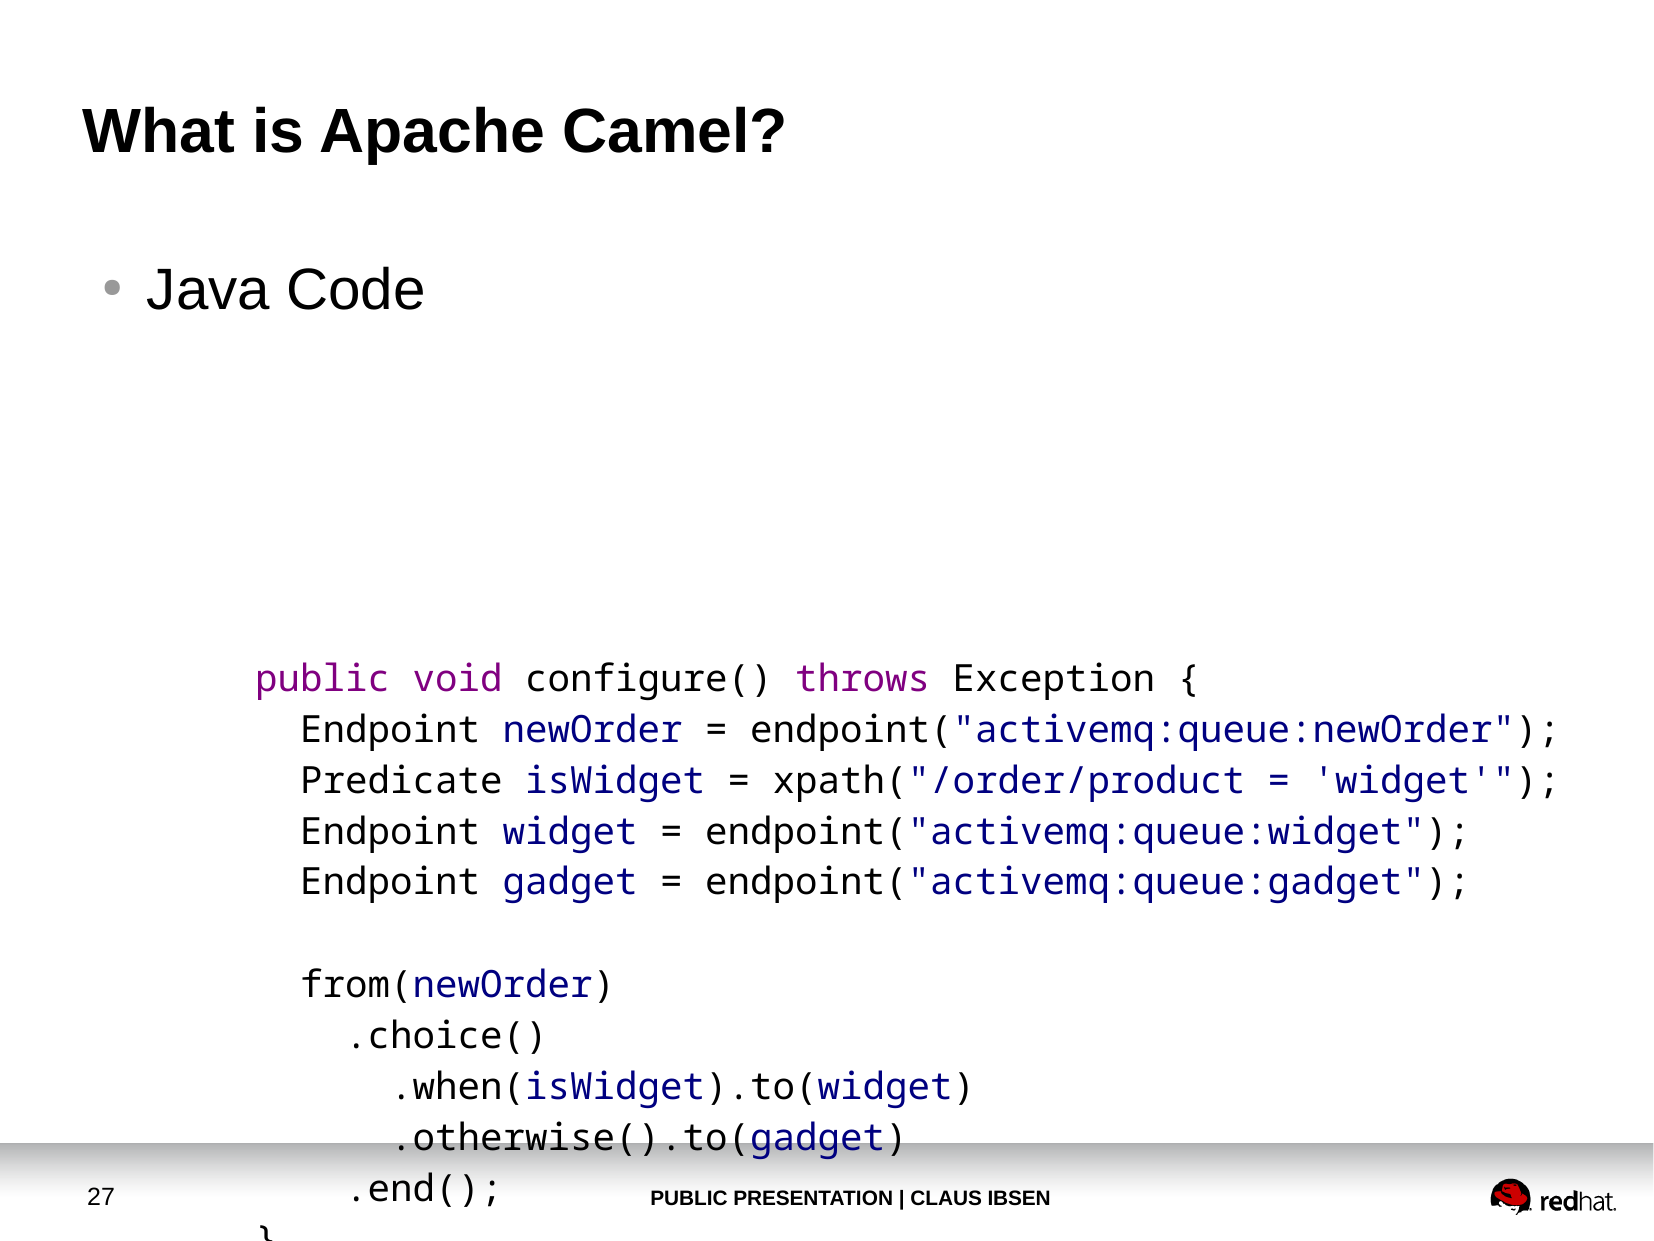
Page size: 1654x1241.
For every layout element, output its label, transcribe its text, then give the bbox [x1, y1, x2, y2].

title What is Apache Camel? [82, 37, 1571, 226]
picture [418, 1183, 428, 1199]
text_box public void configure() throws Exception { Endpoint newOrder = endpoint("activemq:queue:newOrder"); Predicate isWidget = xpath("/order/product = 'widget'"); Endpoint widget = endpoint("activemq:queue:widget"); Endpoint gadget = endpoint("activemq:queue:gadget"); from(newOrder) .choice() .when(isWidget).to(widget) .otherwise().to(gadget) .end(); } [195, 337, 1580, 1180]
picture [0, 1143, 1654, 1241]
list Java Code [86, 256, 1576, 1051]
